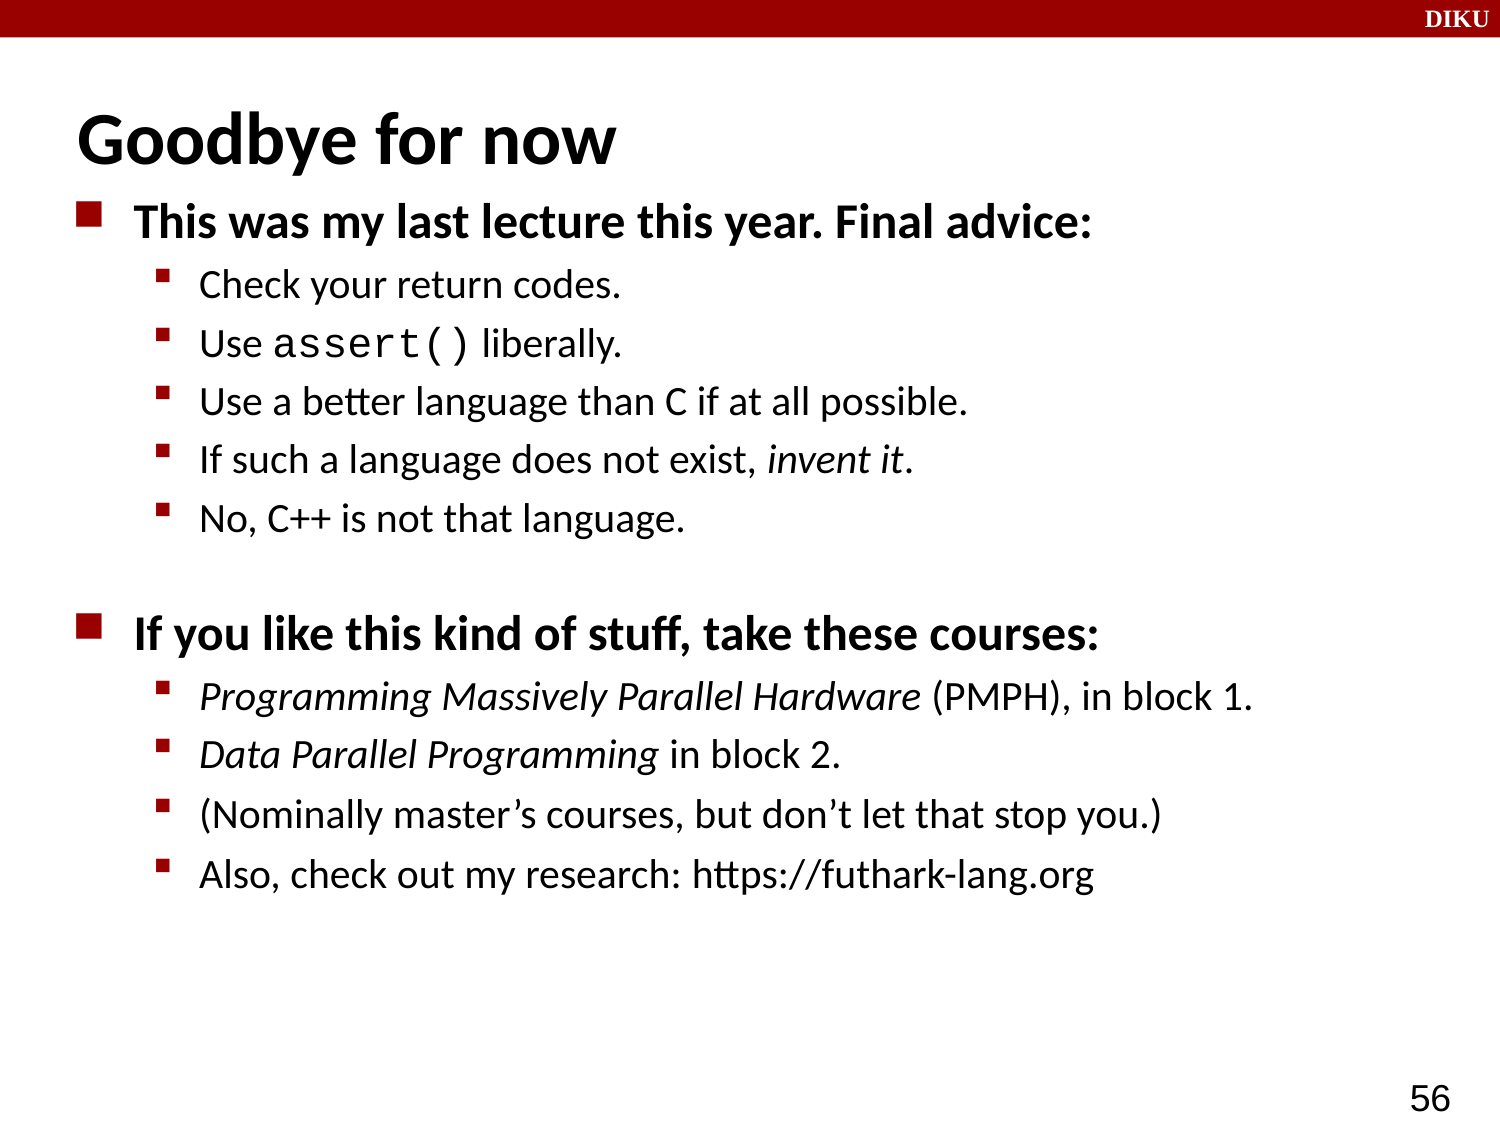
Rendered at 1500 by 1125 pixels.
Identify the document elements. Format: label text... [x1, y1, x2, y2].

text_box Goodbye for now [62, 87, 1191, 181]
text_box This was my last lecture this year. Final advice: Check your return codes. Use assert() liberally. Use a better language than C if at all possible. If such a language does not exist, invent it. No, C++ is not that language. If you like this kind of stuff, take these courses: Programming Massively Parallel Hardware (PMPH), in block 1. Data Parallel Programming in block 2. (Nominally master’s courses, but don’t let that stop you.) Also, check out my research: https://futhark-lang.org [62, 181, 1453, 1039]
